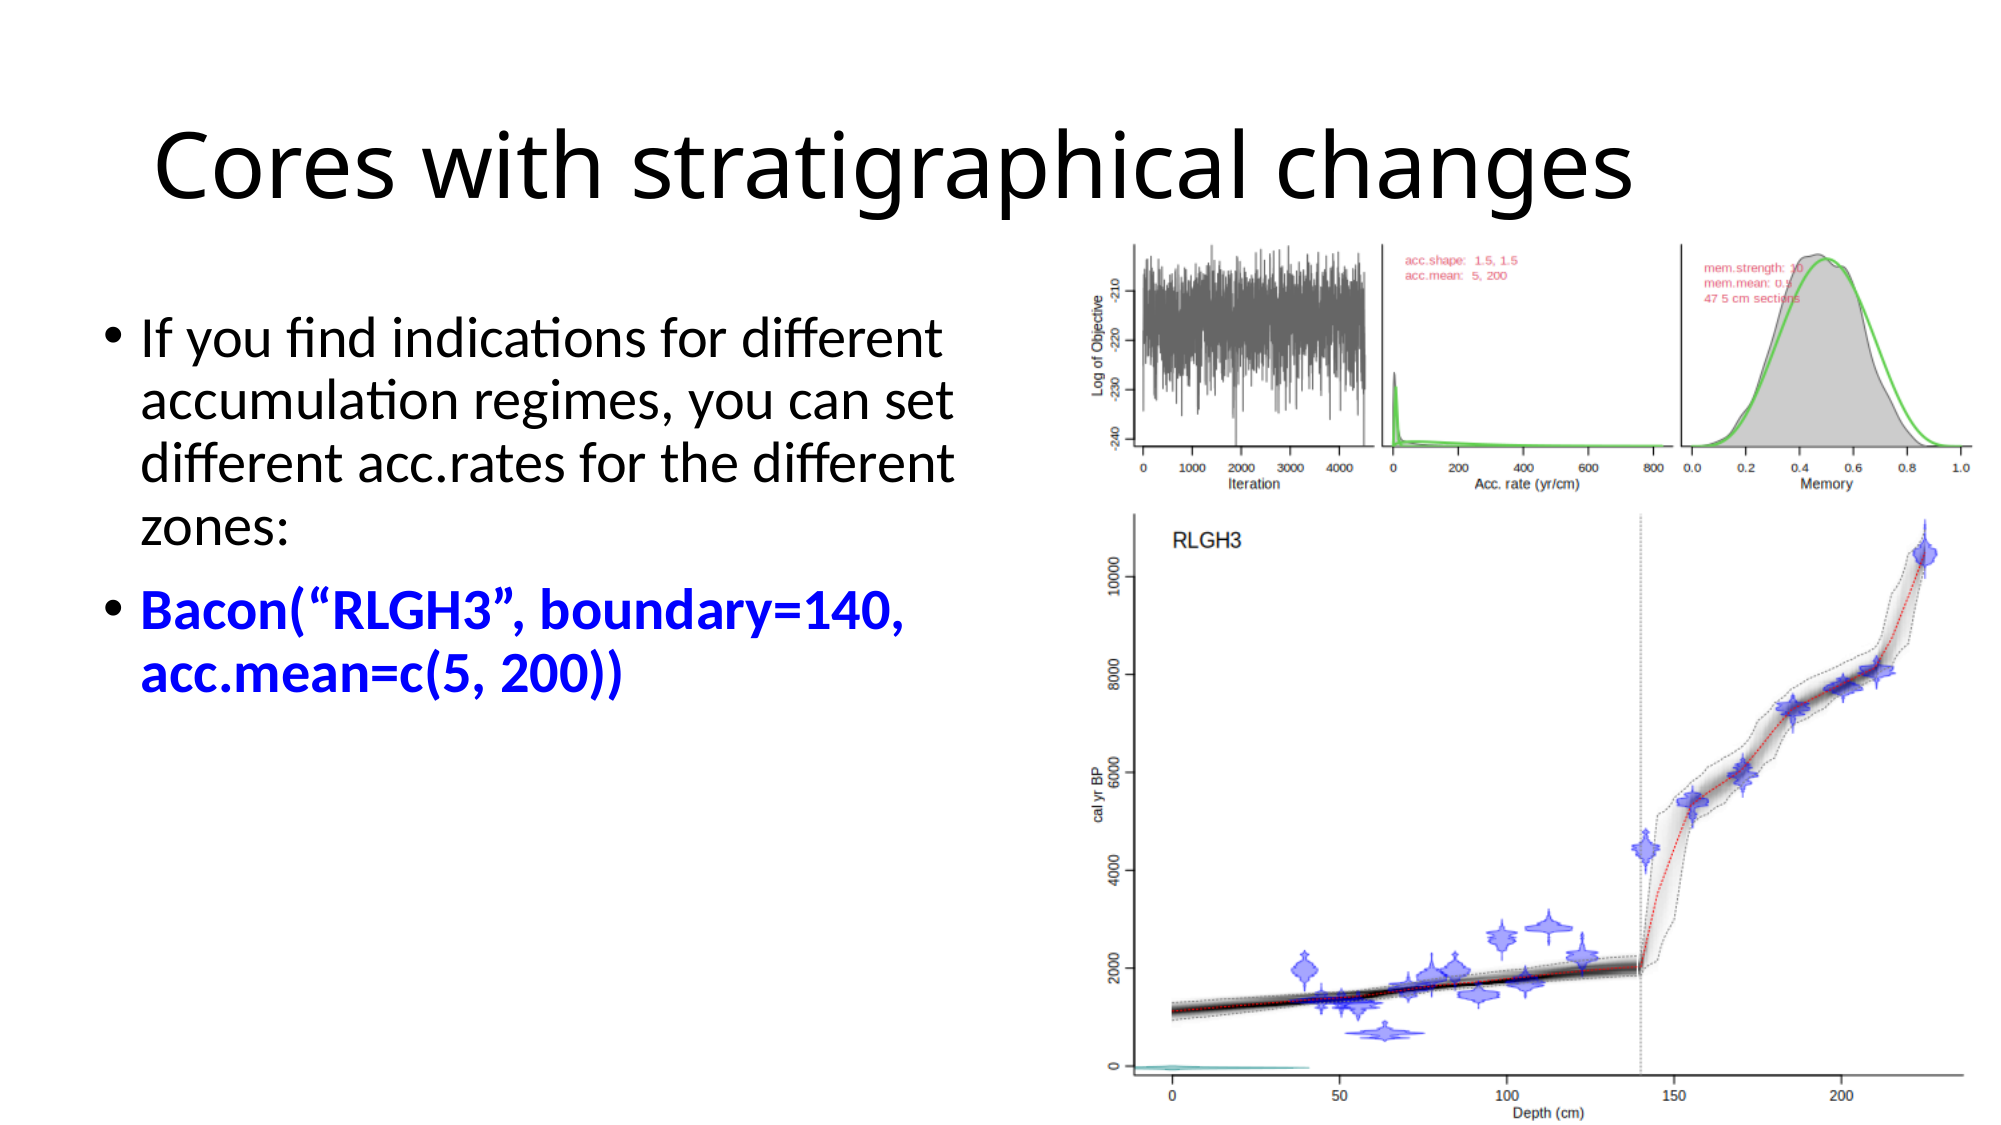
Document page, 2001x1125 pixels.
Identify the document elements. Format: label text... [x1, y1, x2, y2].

picture [1089, 236, 1979, 1125]
text_box Cores with stratigraphical changes [137, 59, 1863, 278]
text_box If you find indications for different accumulation regimes, you can set different acc.rates for the different zones: Bacon(“RLGH3”, boundary=140, acc.mean=c(5, 200)) [88, 299, 1089, 1014]
